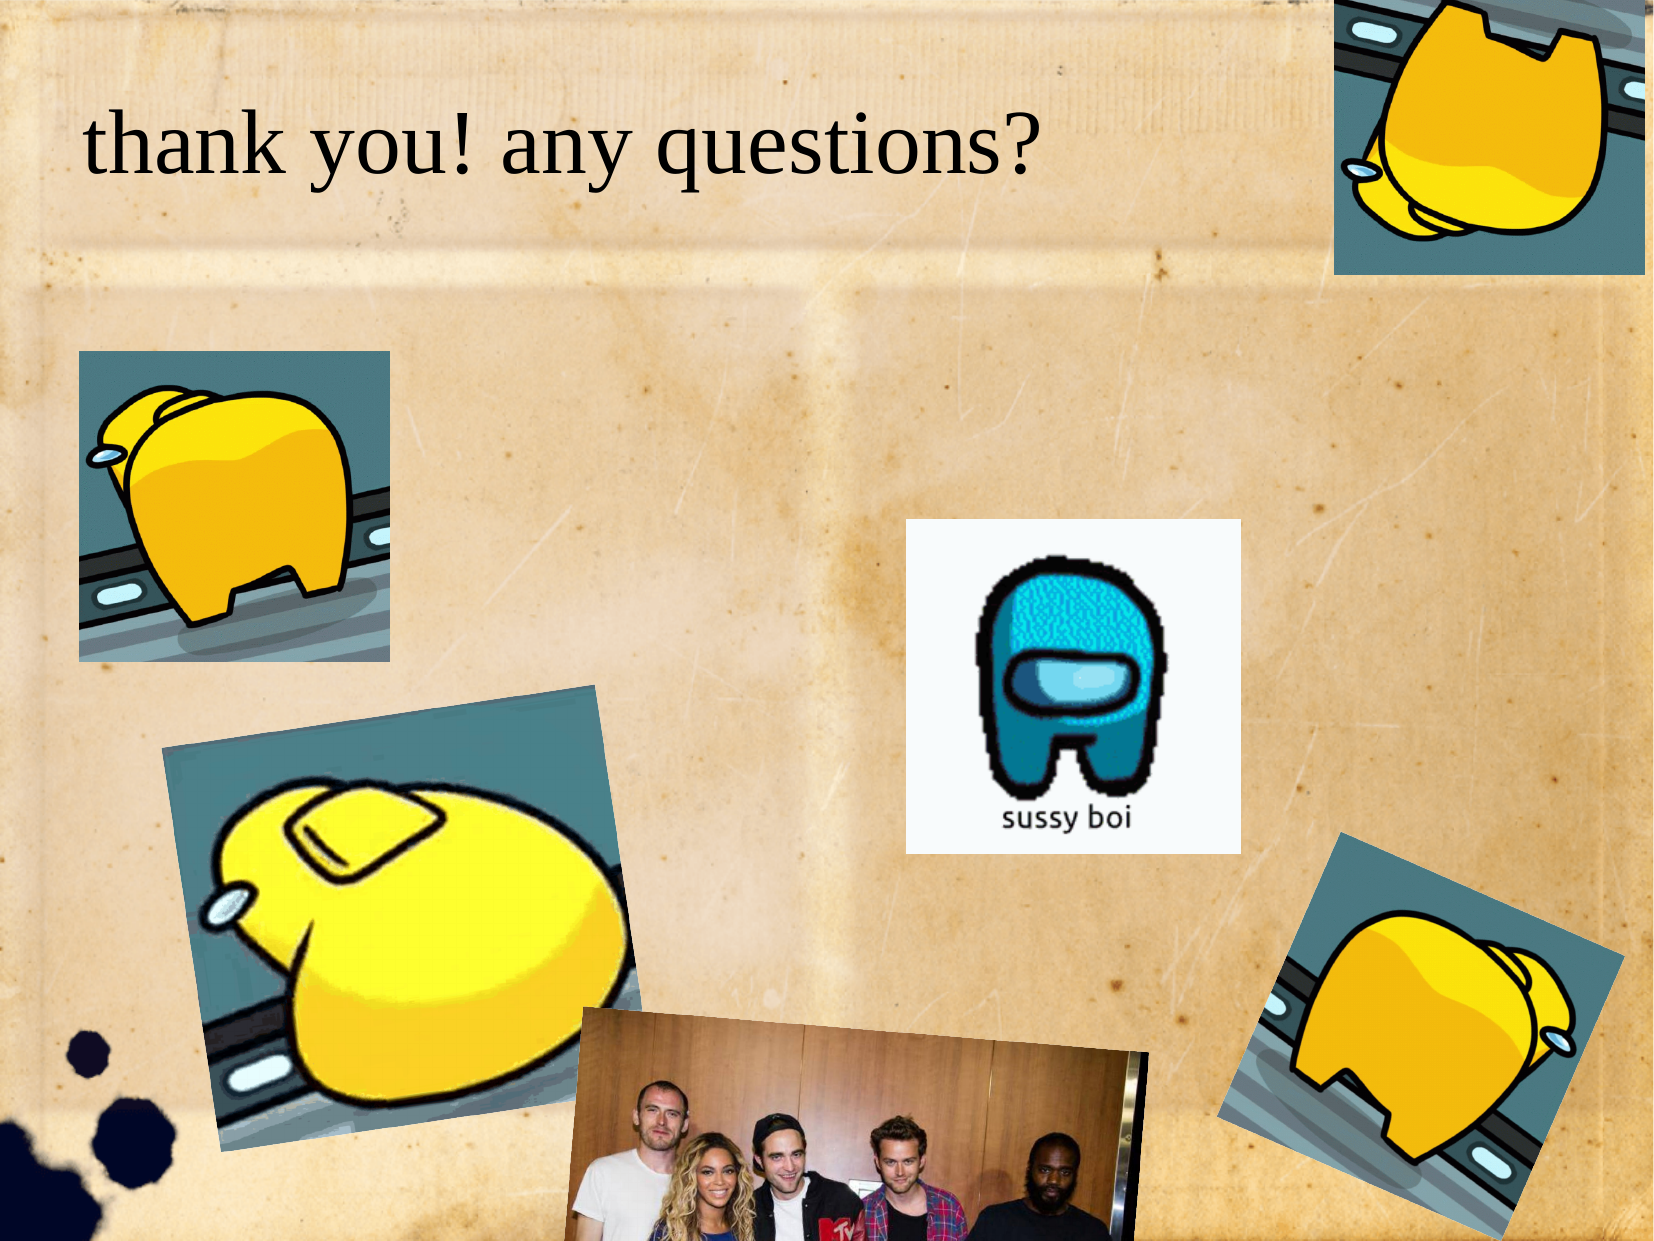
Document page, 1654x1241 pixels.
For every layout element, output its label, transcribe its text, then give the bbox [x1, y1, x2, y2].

picture [0, 0, 1654, 1241]
title thank you! any questions? [82, 49, 1334, 237]
